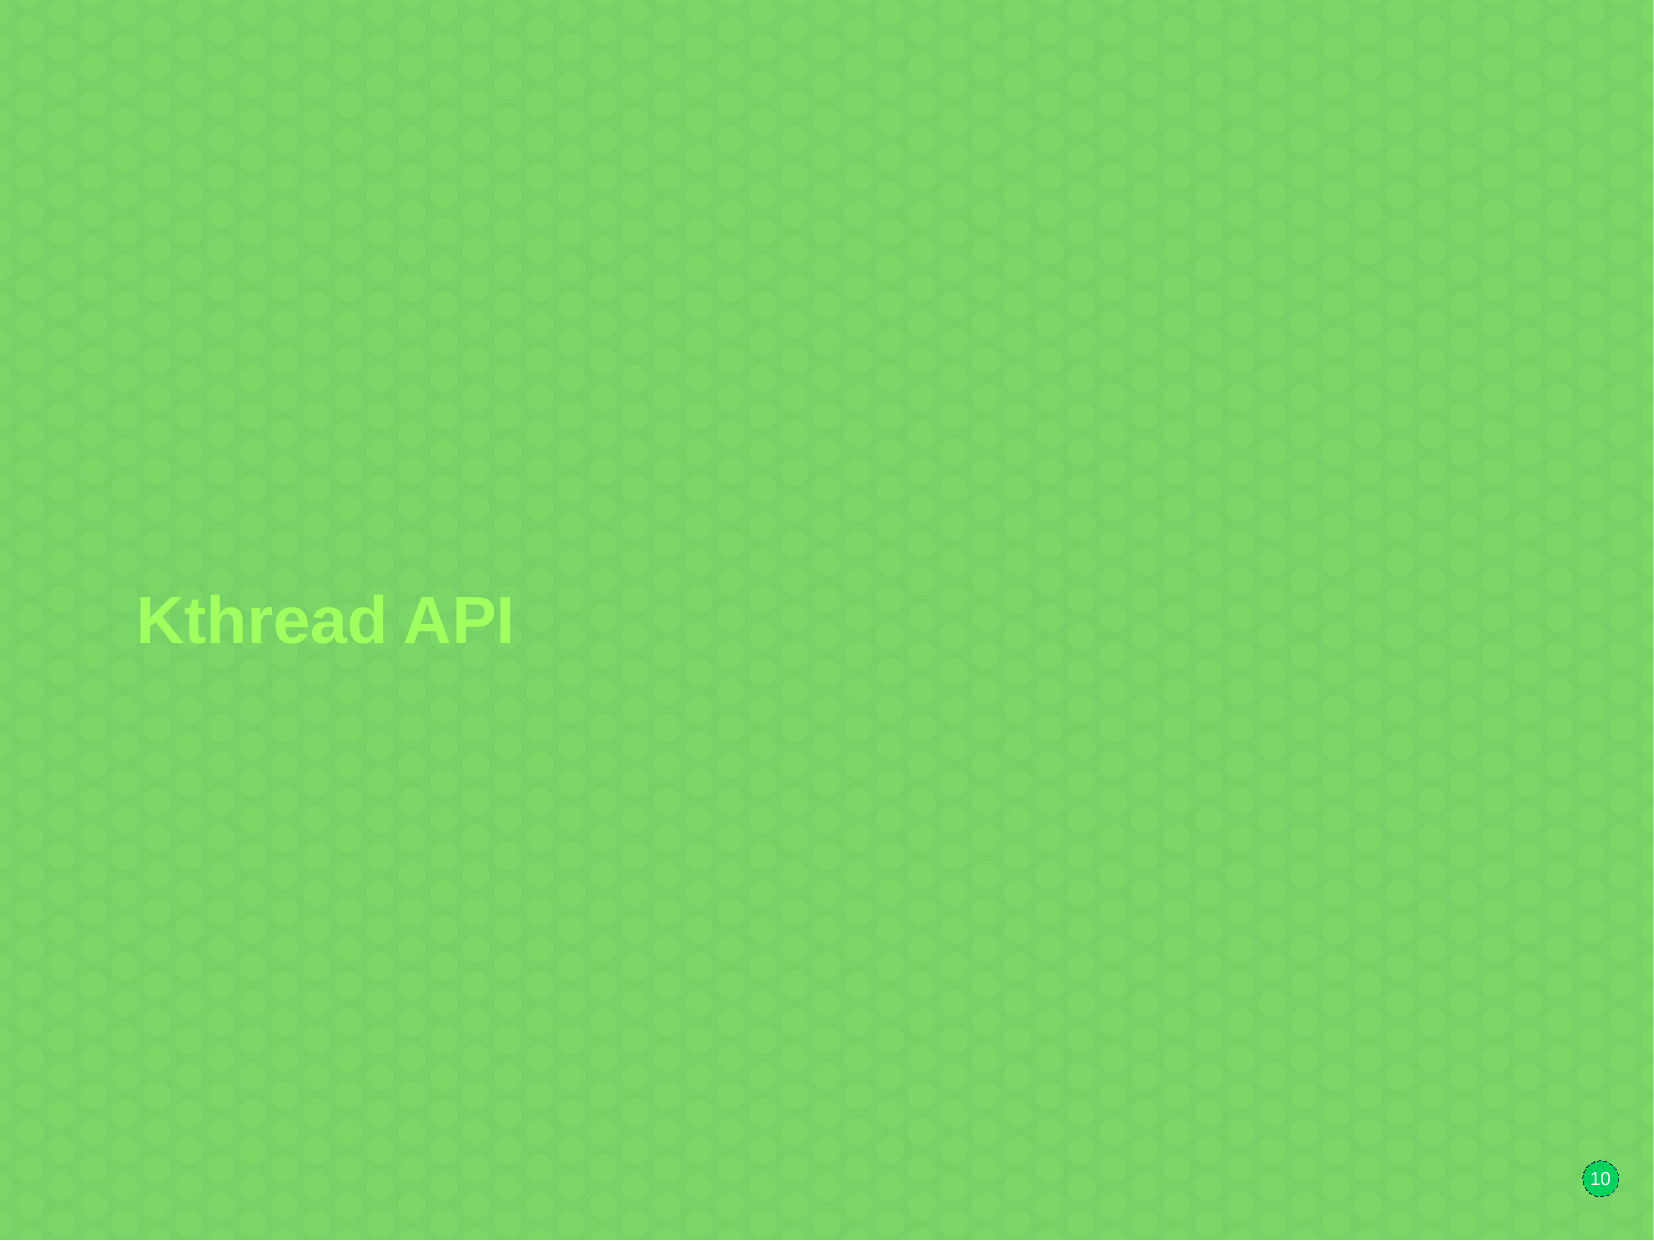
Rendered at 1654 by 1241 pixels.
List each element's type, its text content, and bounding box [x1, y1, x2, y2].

picture [0, 0, 1654, 1240]
title Kthread API [121, 516, 1531, 724]
